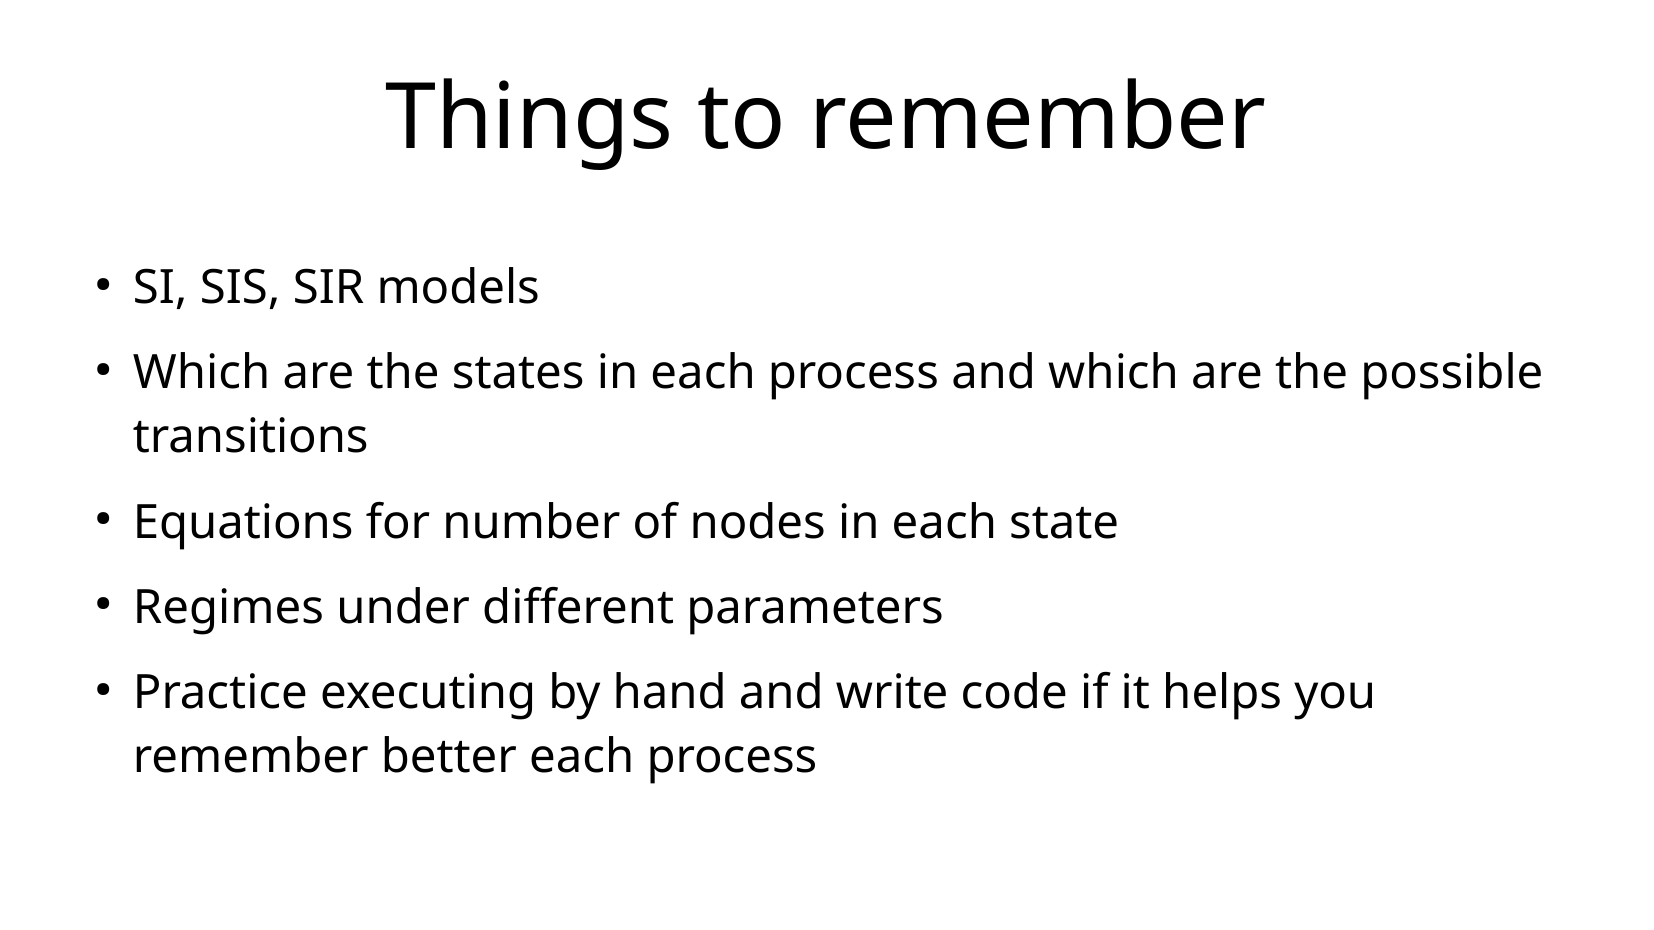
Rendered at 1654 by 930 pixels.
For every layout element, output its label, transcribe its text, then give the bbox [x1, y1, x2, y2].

title Things to remember [82, 1, 1571, 225]
list SI, SIS, SIR models Which are the states in each process and which are the possible transitions Equations for number of nodes in each state Regimes under different parameters Practice executing by hand and write code if it helps you remember better each process [82, 252, 1571, 793]
